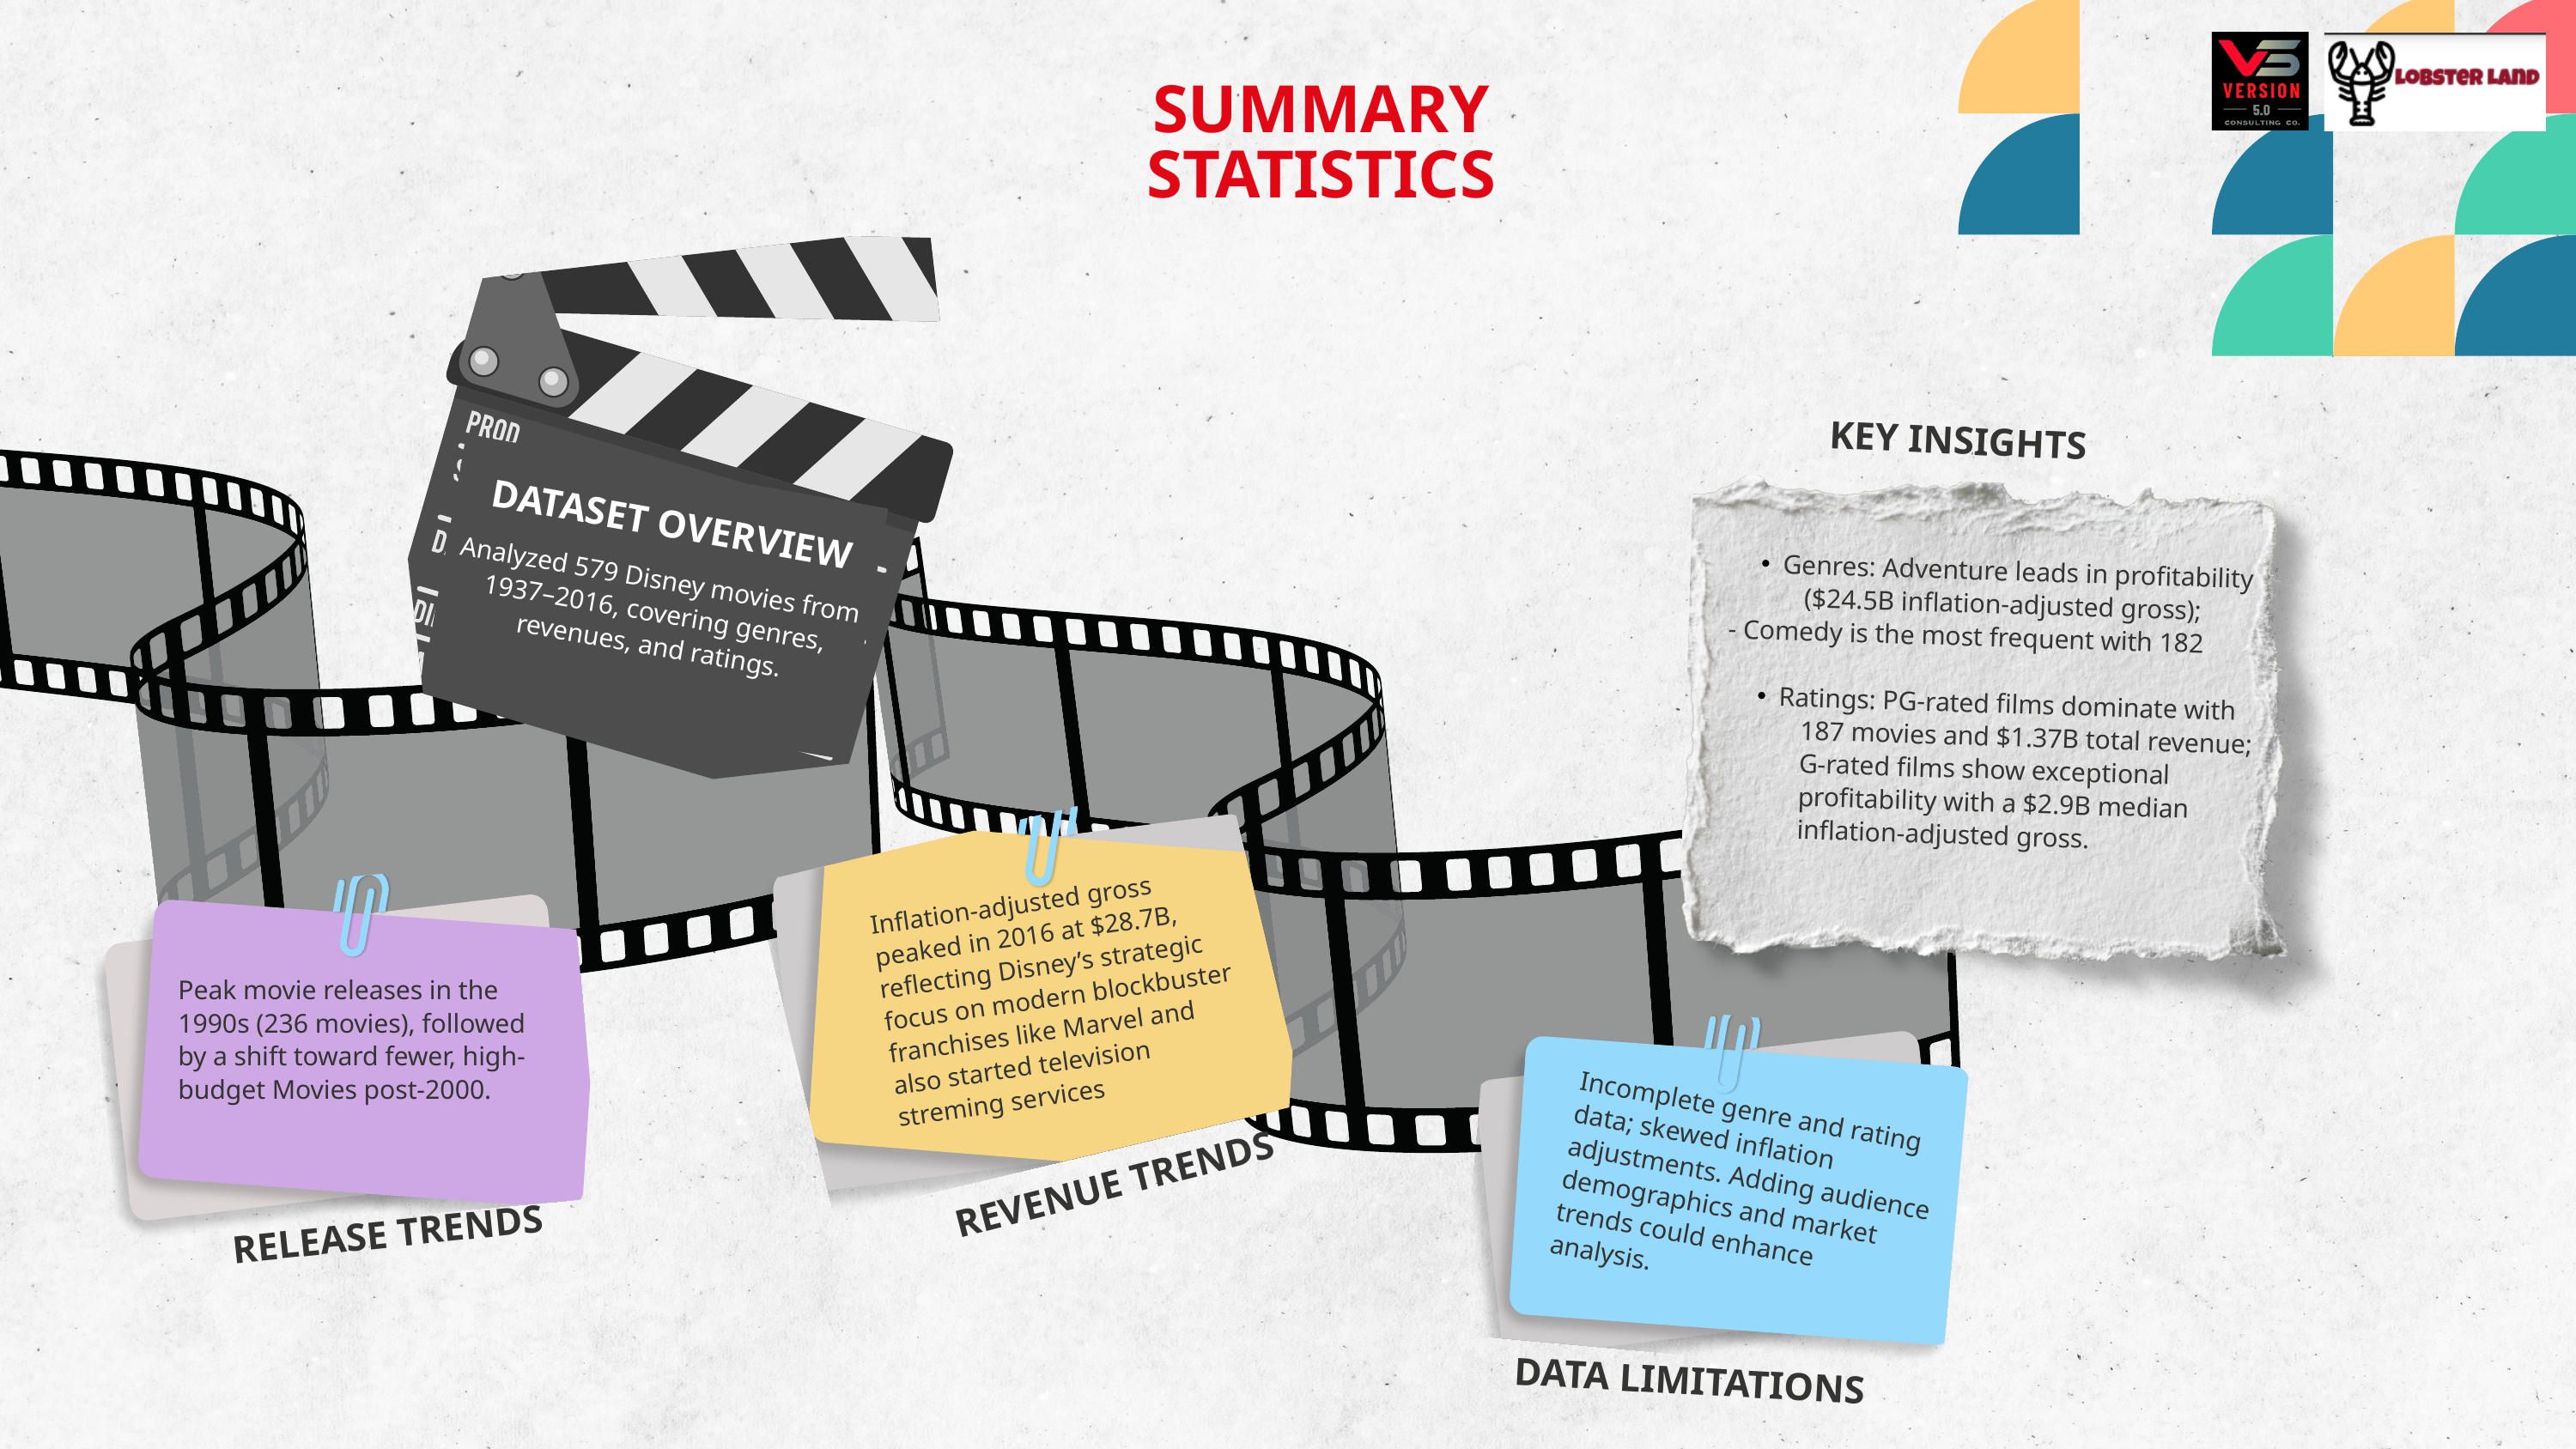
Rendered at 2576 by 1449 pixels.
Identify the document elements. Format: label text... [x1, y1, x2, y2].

text_box Incomplete genre and rating data; skewed inflation adjustments. Adding audience demographics and market trends could enhance analysis. [1548, 1062, 1948, 1321]
text_box Analyzed 579 Disney movies from 1937–2016, covering genres, revenues, and ratings. [441, 526, 869, 694]
text_box KEY INSIGHTS [1760, 404, 2157, 470]
text_box REVENUE TRENDS [916, 1108, 1310, 1252]
text_box Peak movie releases in the 1990s (236 movies), followed by a shift toward fewer, high-budget Movies post-2000. [178, 972, 544, 1135]
text_box [0, 0, 2576, 1449]
text_box Inflation-adjusted gross peaked in 2016 at $28.7B, reflecting Disney’s strategic focus on modern blockbuster franchises like Marvel and also started television streming services [867, 856, 1255, 1128]
text_box Genres: Adventure leads in profitability ($24.5B inflation-adjusted gross); - Comedy is the most frequent with 182 Ratings: PG-rated films dominate with 187 movies and $1.37B total revenue; G-rated films show exceptional profitability with a $2.9B median inflation-adjusted gross. [1707, 543, 2261, 886]
text_box SUMMARY STATISTICS [1027, 80, 1616, 223]
text_box RELEASE TRENDS [188, 1187, 586, 1274]
text_box DATA LIMITATIONS [1492, 1343, 1888, 1412]
text_box DATASET OVERVIEW [460, 461, 884, 581]
